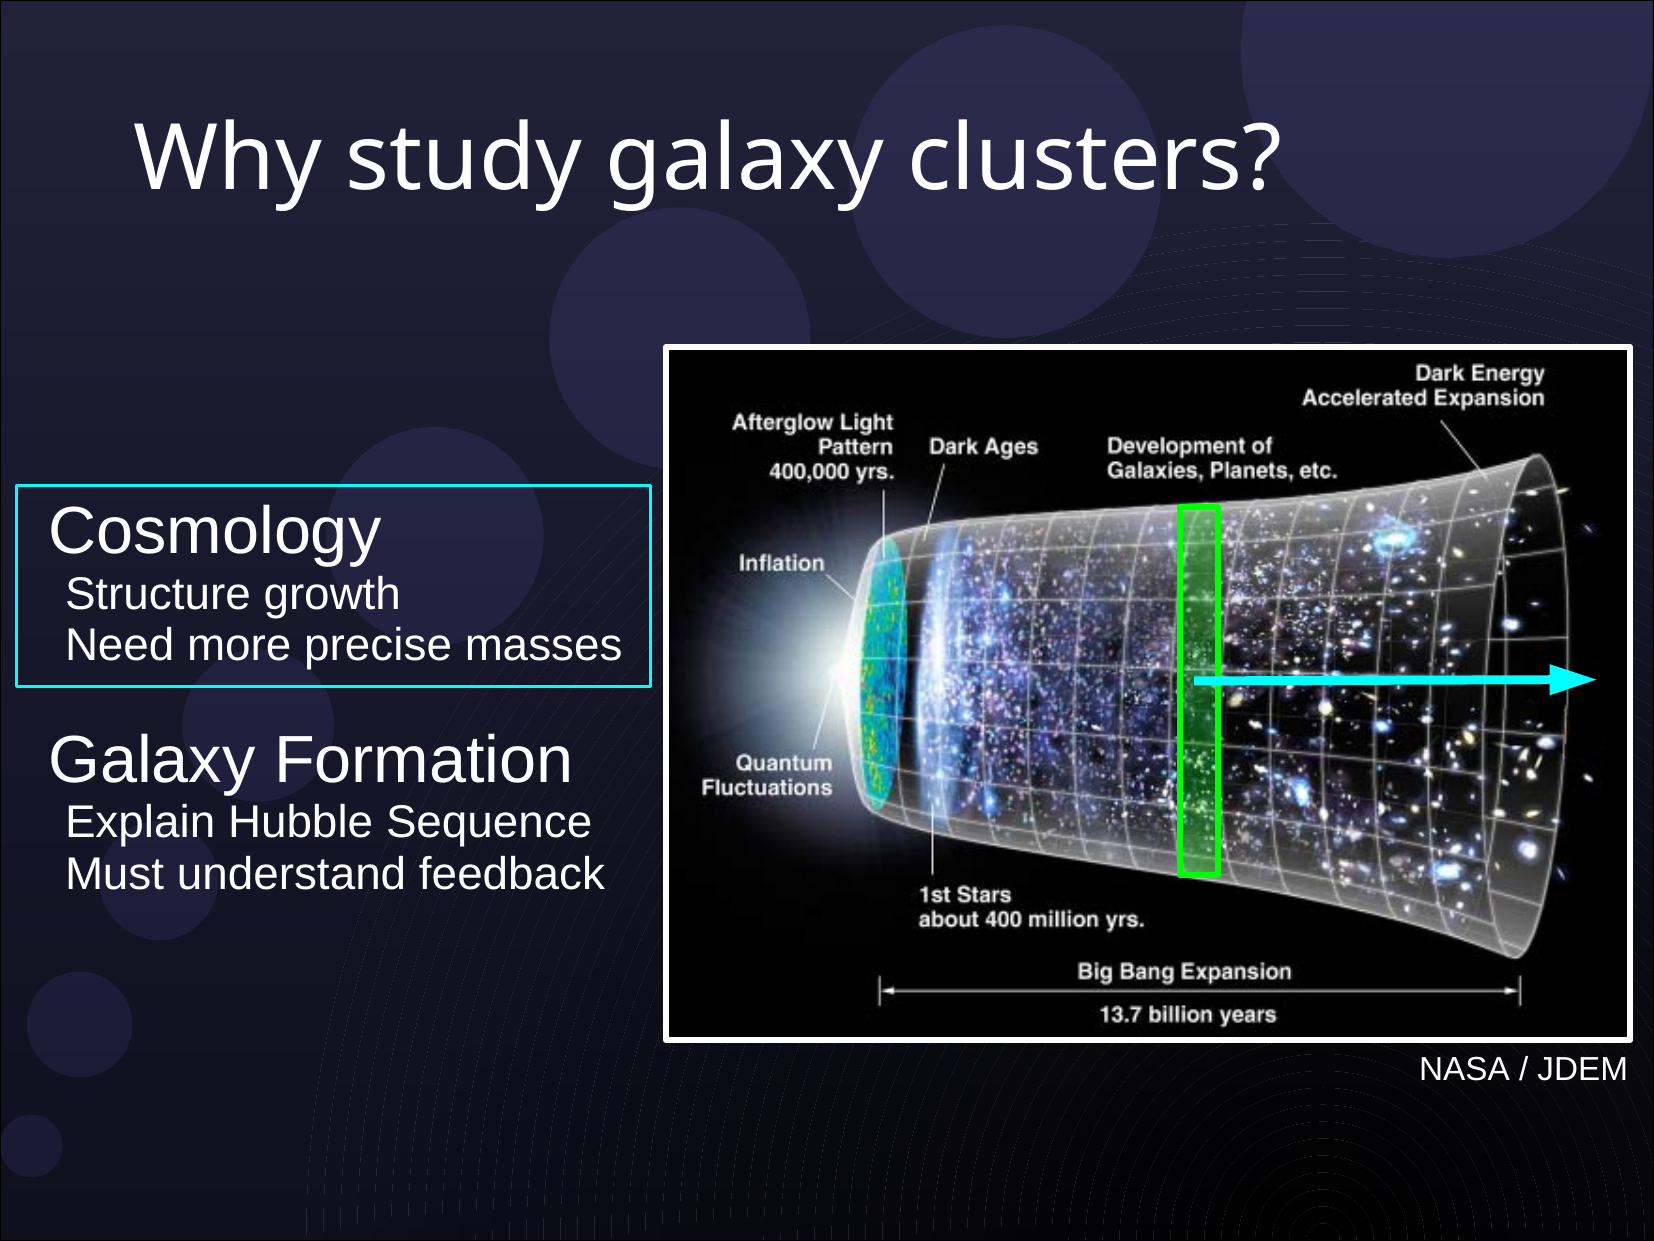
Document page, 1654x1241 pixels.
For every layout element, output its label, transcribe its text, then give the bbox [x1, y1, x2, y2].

text_box [1180, 507, 1218, 876]
picture [669, 349, 1627, 1038]
text_box NASA / JDEM [1419, 1050, 1629, 1088]
text_box Why study galaxy clusters? [133, 91, 1505, 221]
text_box Cosmology Structure growth Need more precise masses Galaxy Formation Explain Hubble Sequence Must understand feedback [26, 688, 651, 902]
text_box Cosmology Structure growth Need more precise masses Galaxy Formation Explain Hubble Sequence Must understand feedback [26, 489, 649, 685]
